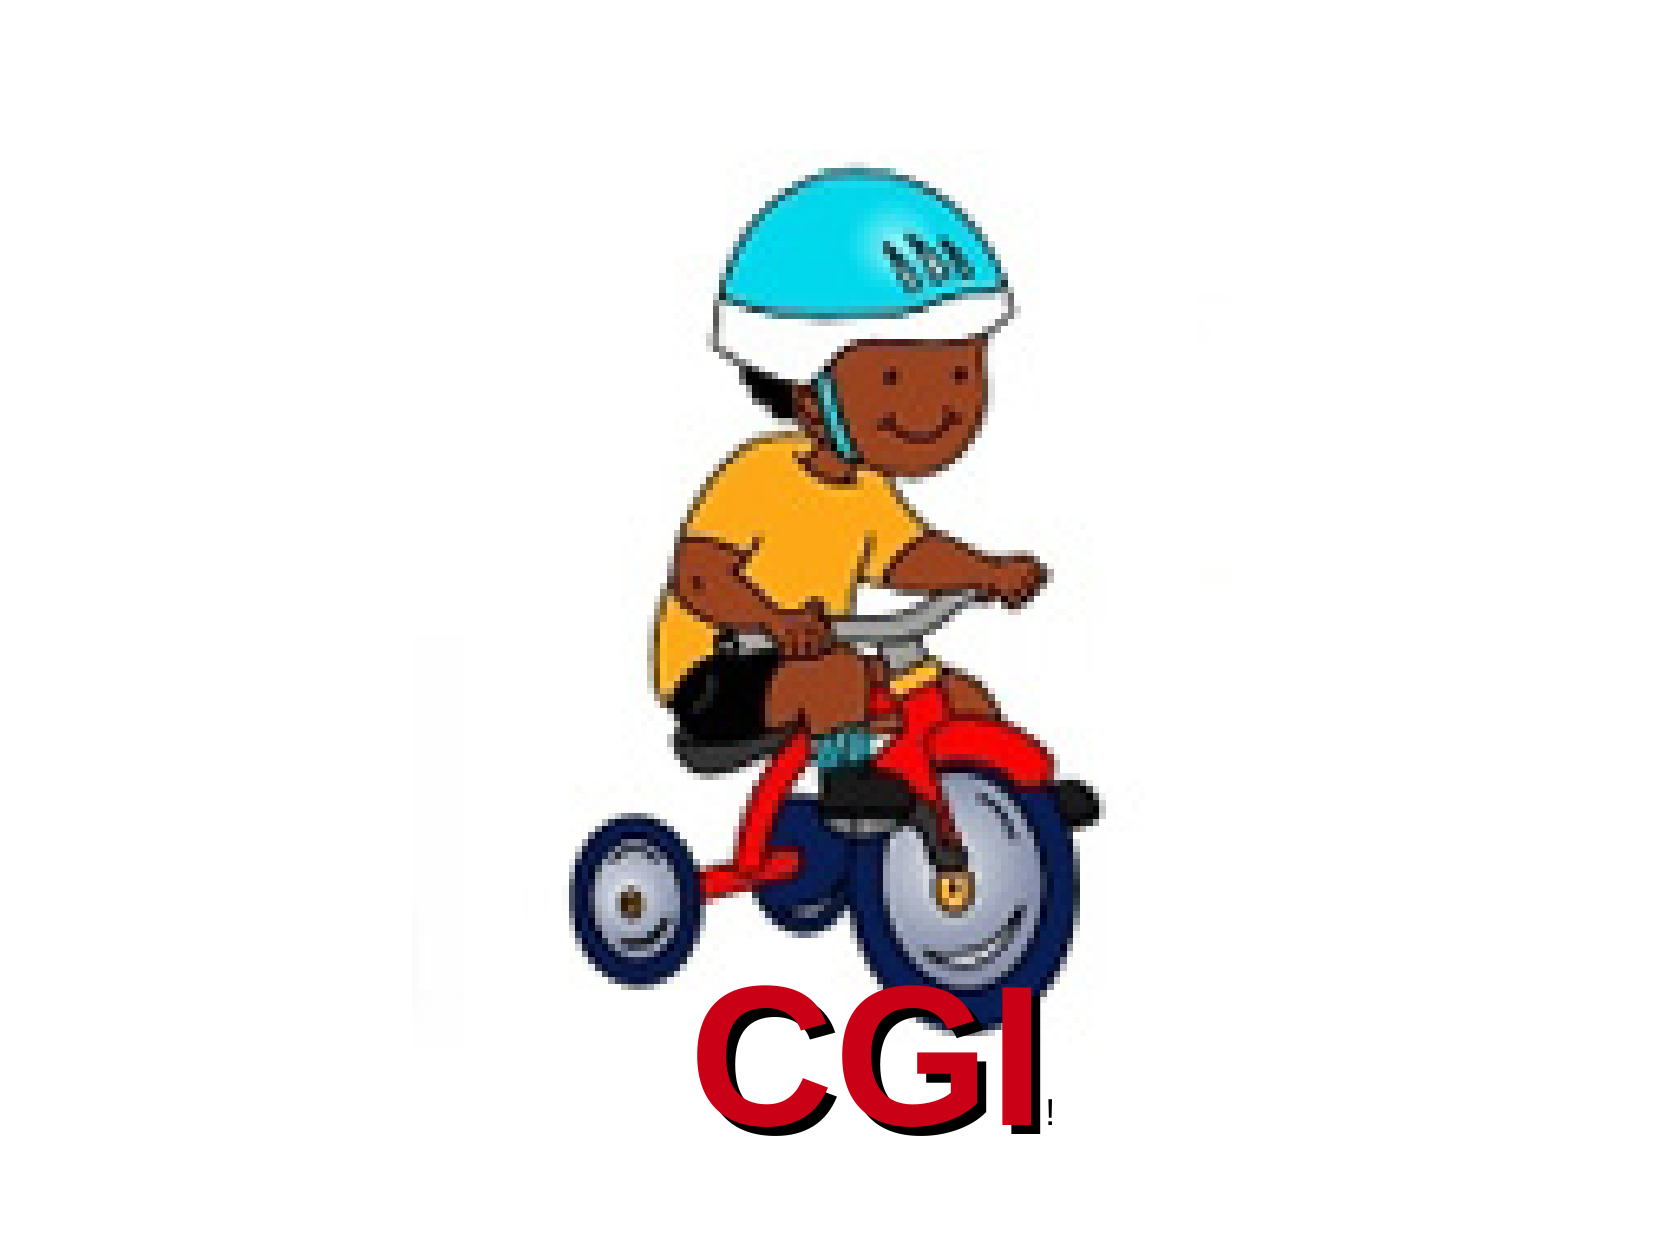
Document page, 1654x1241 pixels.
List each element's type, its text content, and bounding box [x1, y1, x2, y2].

picture [412, 149, 1231, 1051]
text_box CGI! [675, 937, 1088, 1176]
